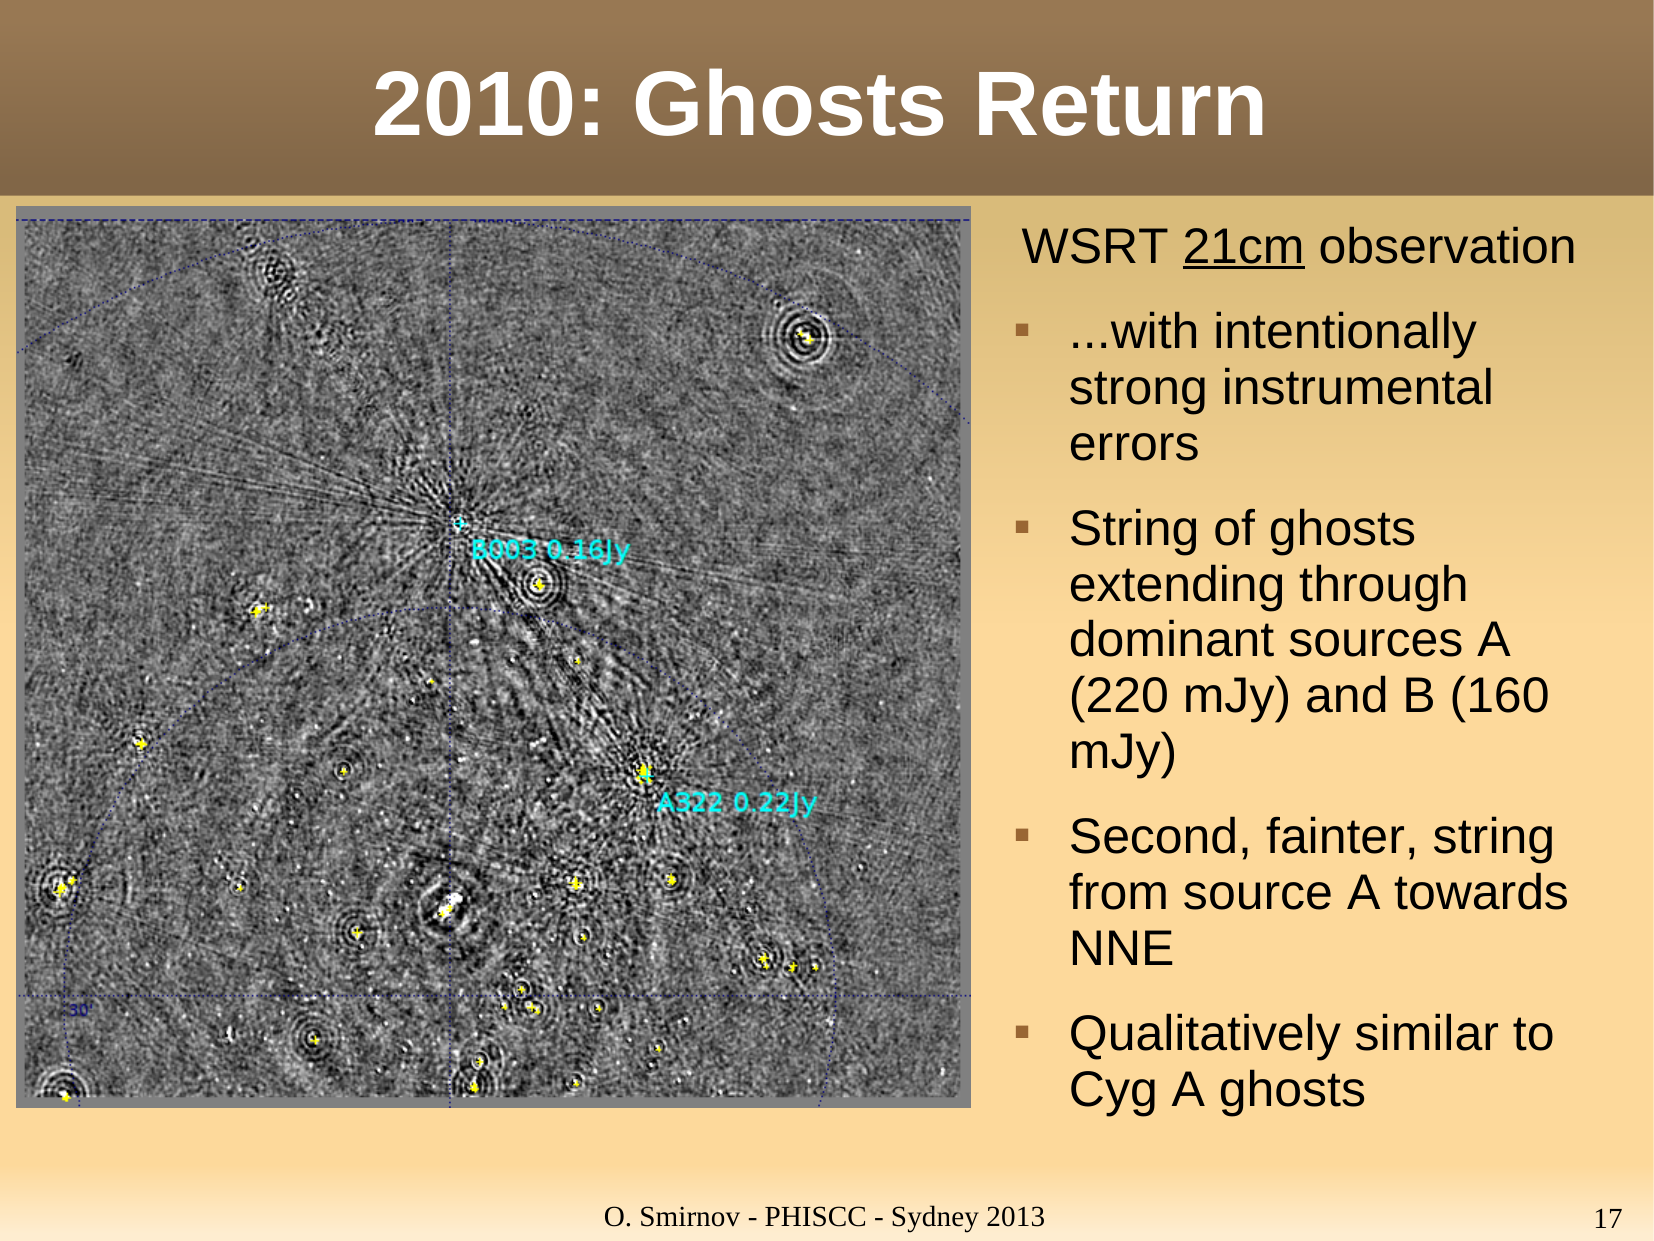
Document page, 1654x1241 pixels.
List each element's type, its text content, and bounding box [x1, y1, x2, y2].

list WSRT 21cm observation ...with intentionally strong instrumental errors String of ghosts extending through dominant sources A (220 mJy) and B (160 mJy) Second, fainter, string from source A towards NNE Qualitatively similar to Cyg A ghosts [998, 218, 1601, 1117]
title 2010: Ghosts Return [76, 0, 1565, 208]
picture [0, 0, 1654, 1241]
